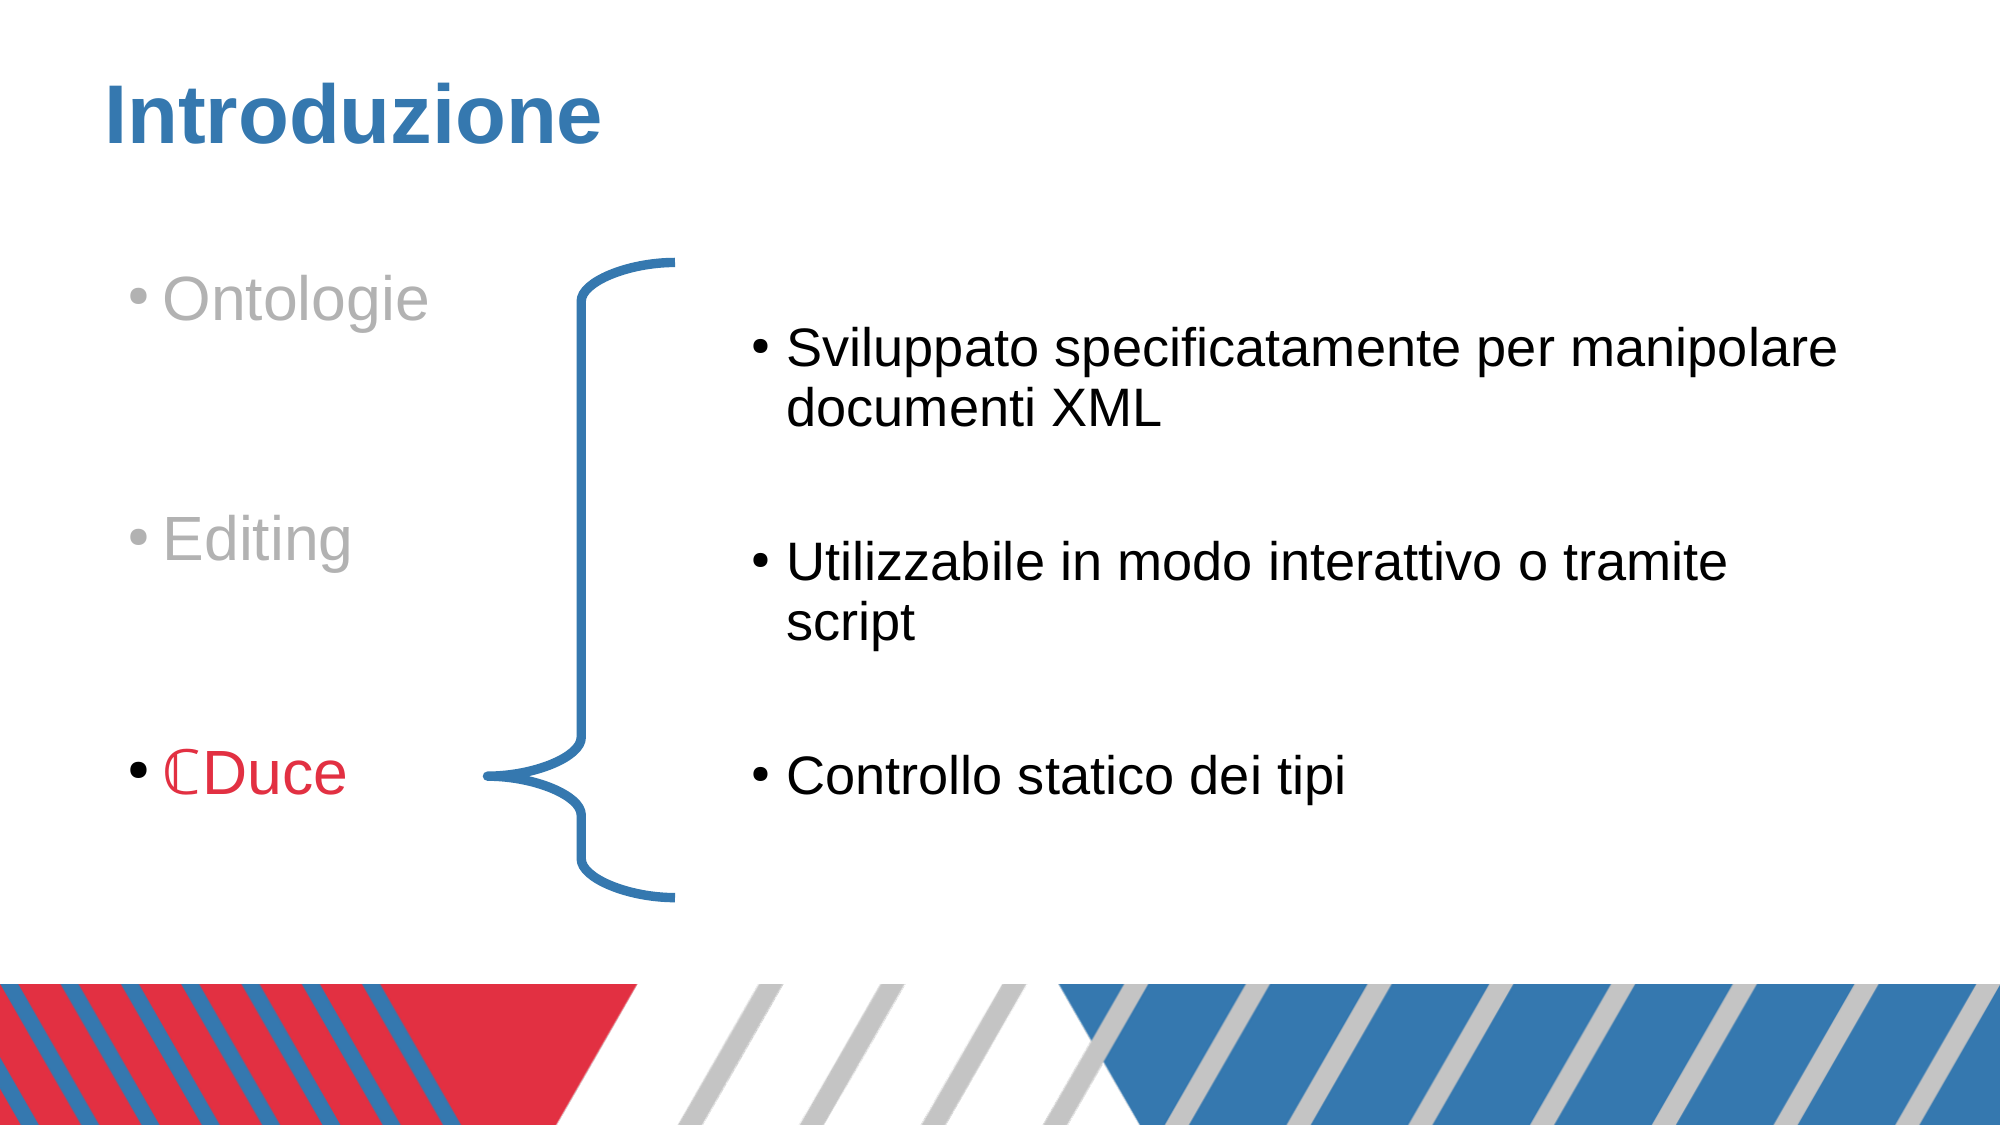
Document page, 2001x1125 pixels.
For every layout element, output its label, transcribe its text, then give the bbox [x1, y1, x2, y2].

picture [0, 984, 2000, 1125]
text_box Ontologie Editing ℂDuce [112, 262, 1801, 976]
text_box Sviluppato specificatamente per manipolare documenti XML Utilizzabile in modo interattivo o tramite script Controllo statico dei tipi [736, 309, 1862, 910]
title Introduzione [89, 64, 1828, 171]
